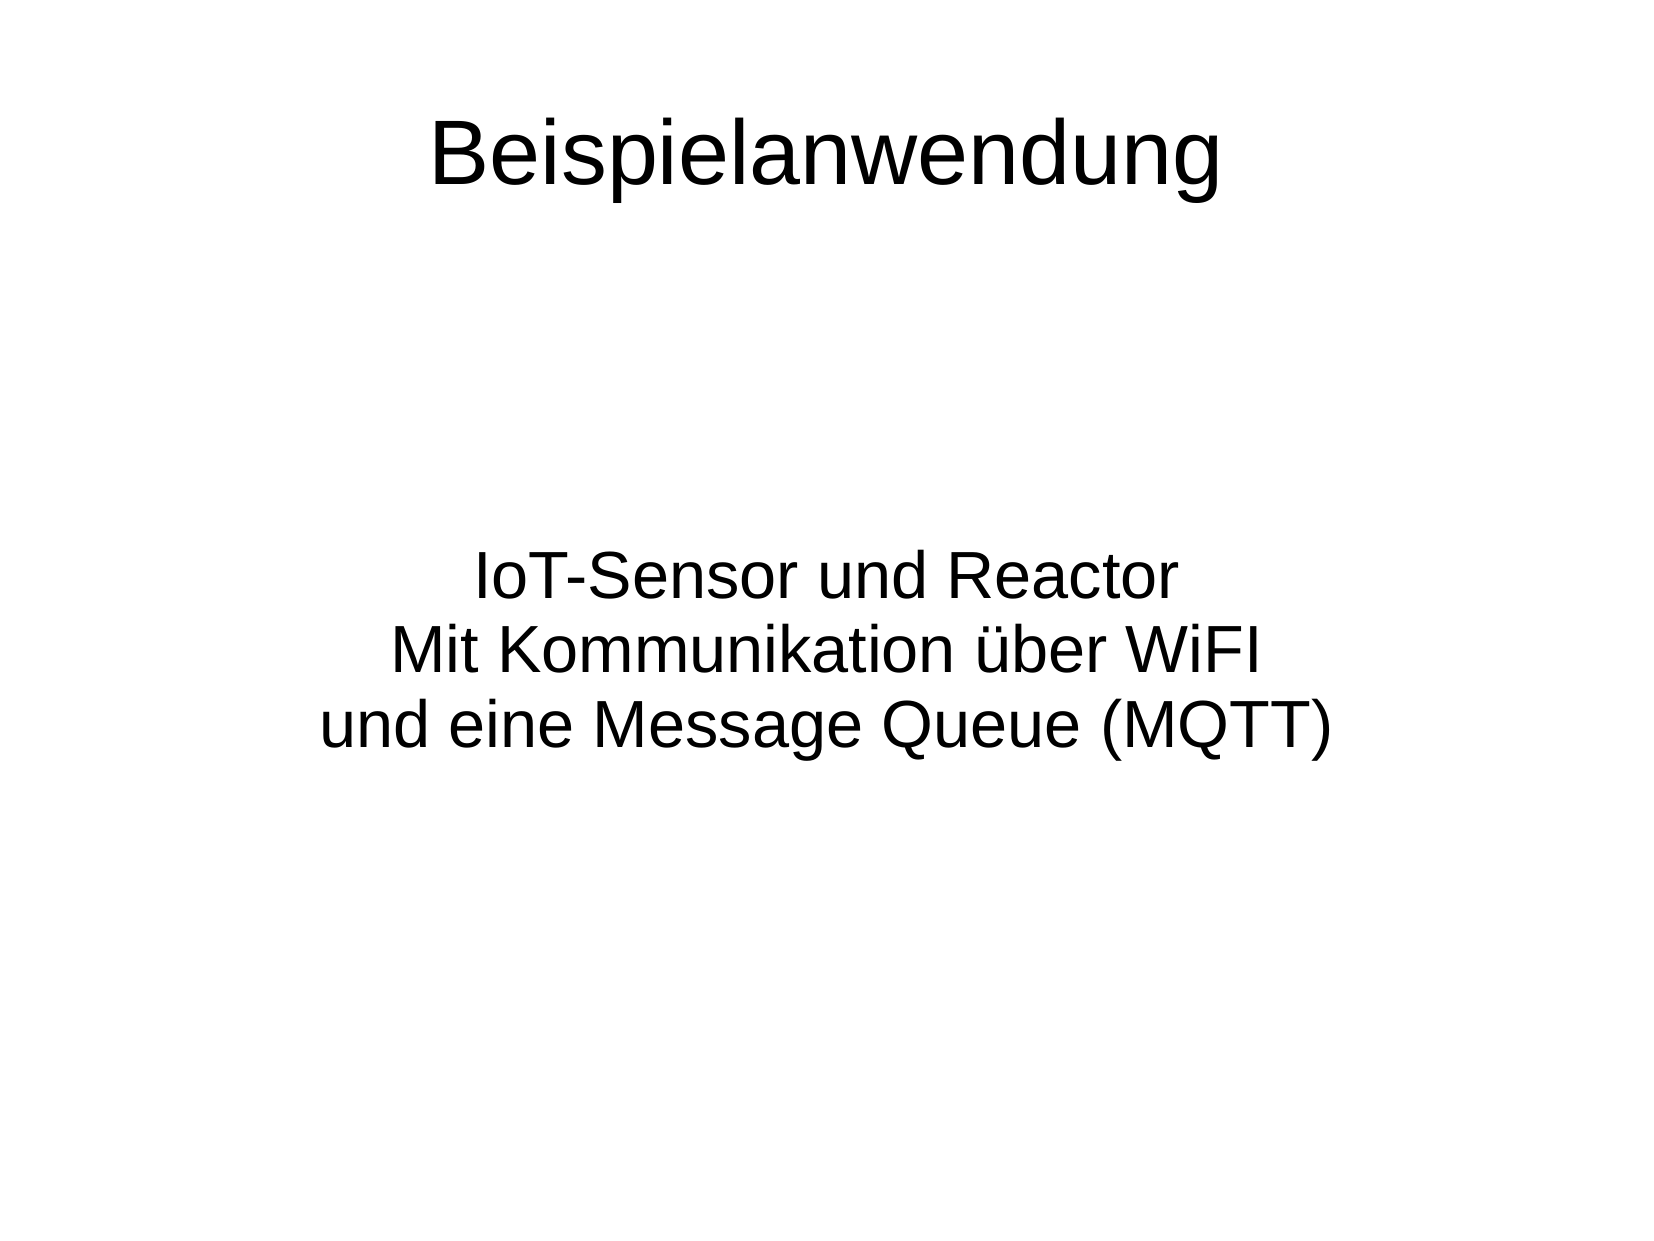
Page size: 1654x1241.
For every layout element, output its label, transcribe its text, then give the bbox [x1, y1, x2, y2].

subtitle IoT-Sensor und Reactor Mit Kommunikation über WiFI und eine Message Queue (MQTT) [82, 290, 1571, 1010]
title Beispielanwendung [82, 49, 1571, 257]
